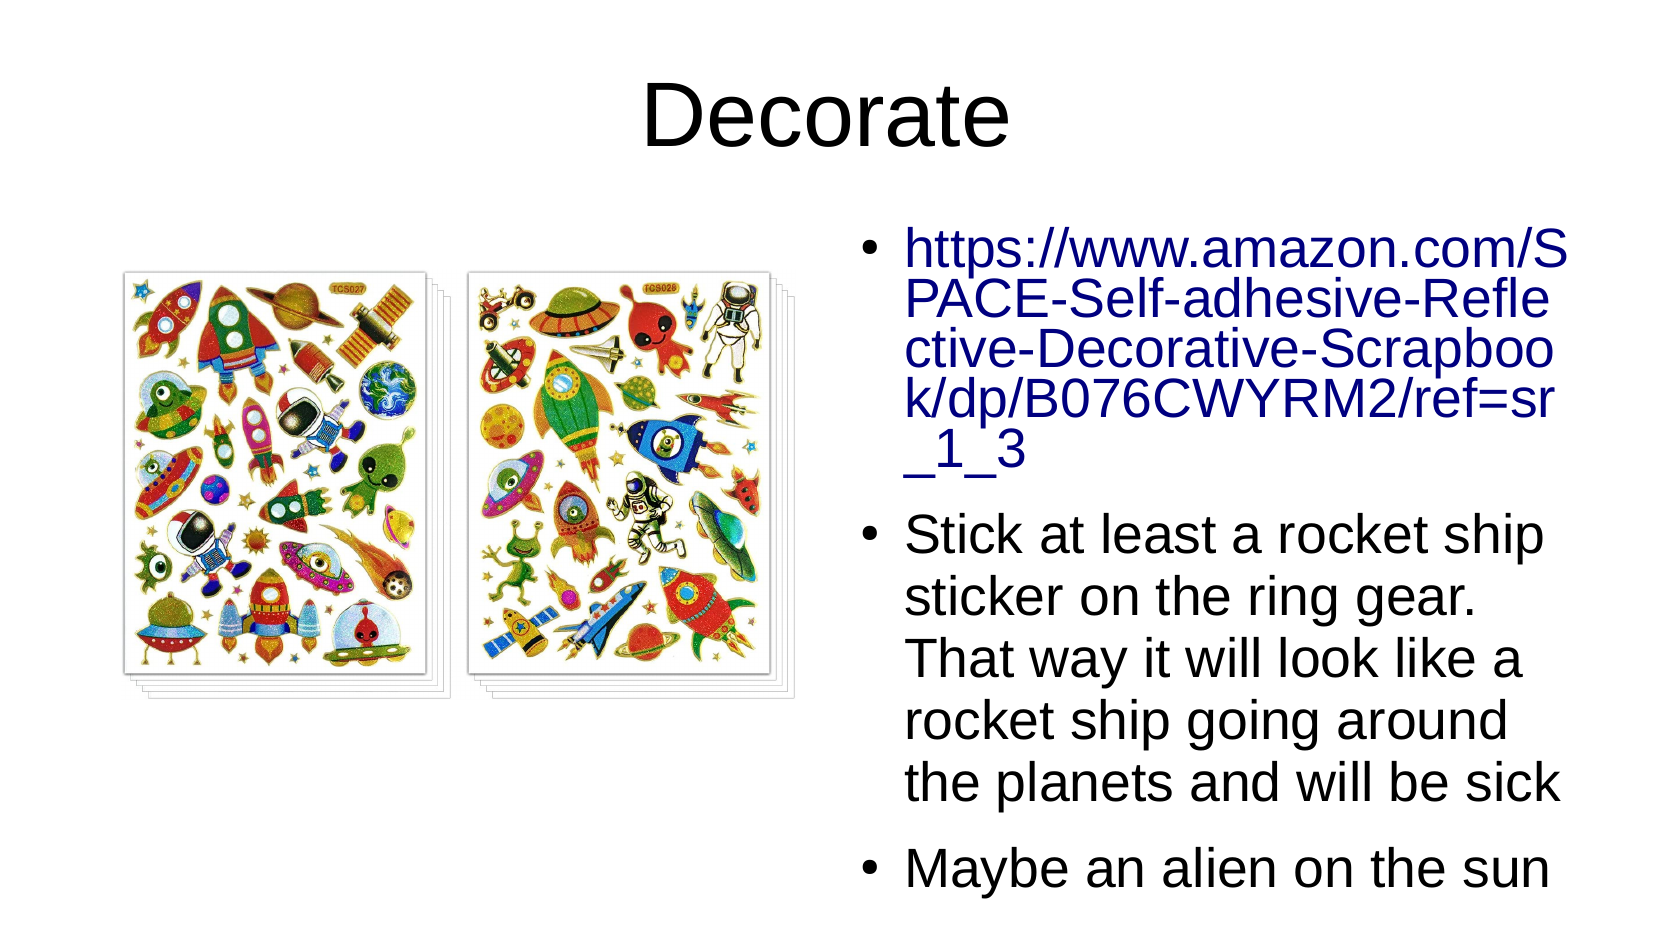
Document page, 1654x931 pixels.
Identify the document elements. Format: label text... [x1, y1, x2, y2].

title Decorate [82, 37, 1571, 193]
picture [121, 269, 796, 700]
list https://www.amazon.com/SPACE-Self-adhesive-Reflective-Decorative-Scrapbook/dp/B076CWYRM2/ref=sr_1_3 Stick at least a rocket ship sticker on the ring gear. That way it will look like a rocket ship going around the planets and will be sick Maybe an alien on the sun [845, 217, 1572, 758]
